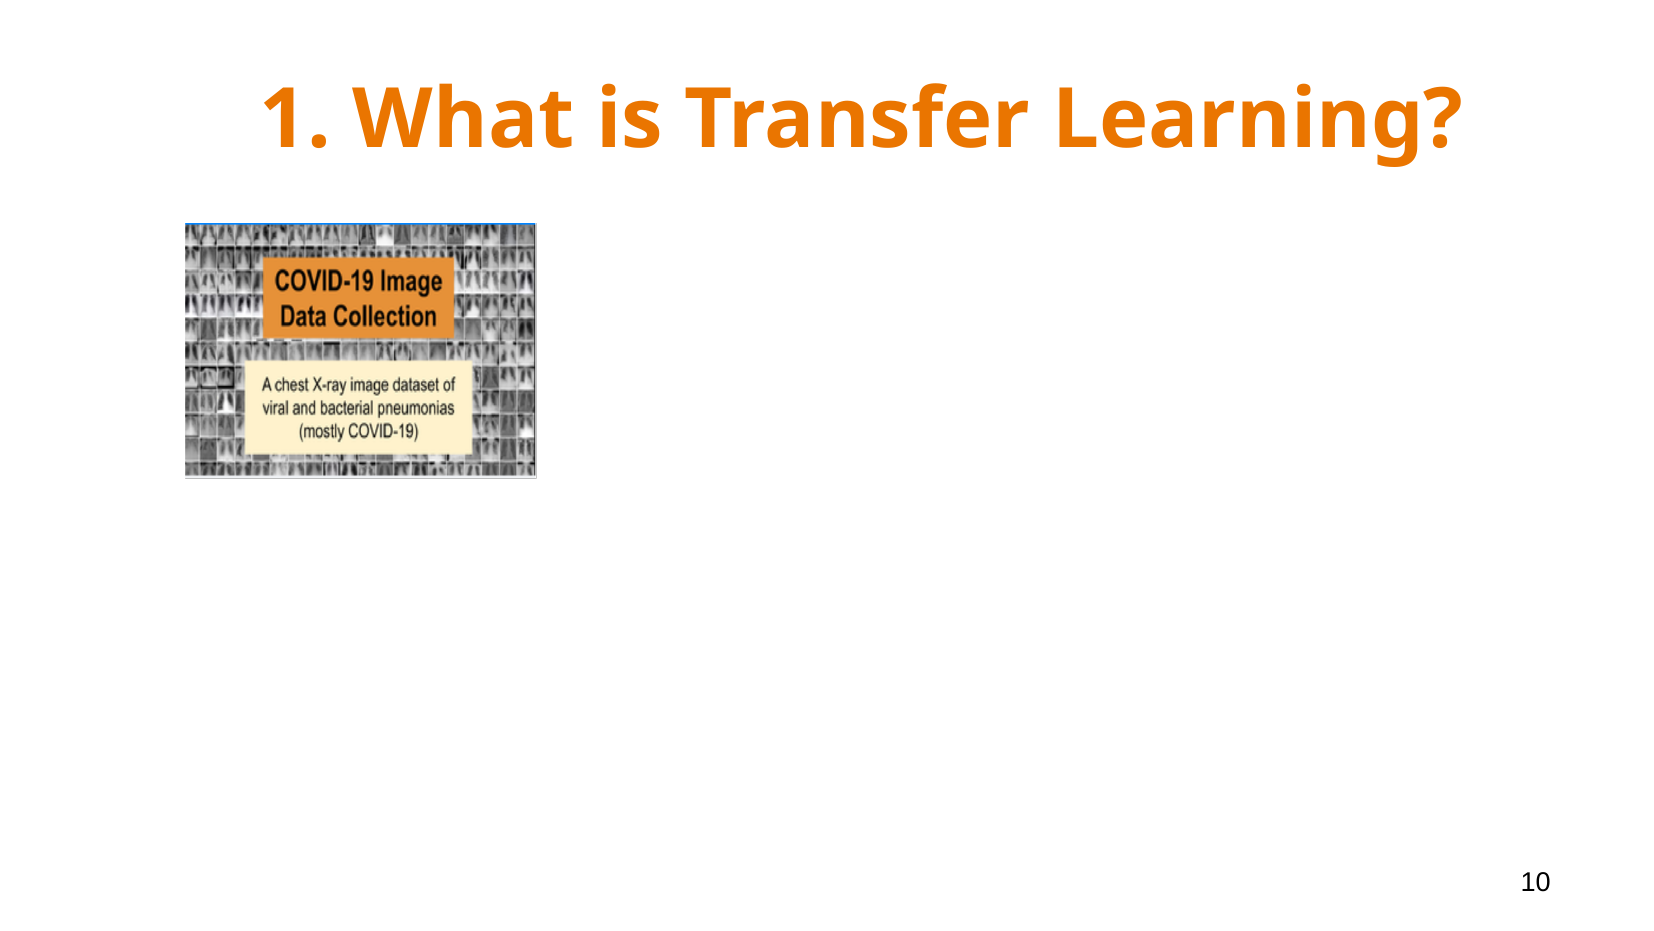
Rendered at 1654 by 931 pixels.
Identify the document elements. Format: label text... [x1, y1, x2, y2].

title 1. What is Transfer Learning? [82, 37, 1571, 193]
picture [178, 210, 538, 490]
